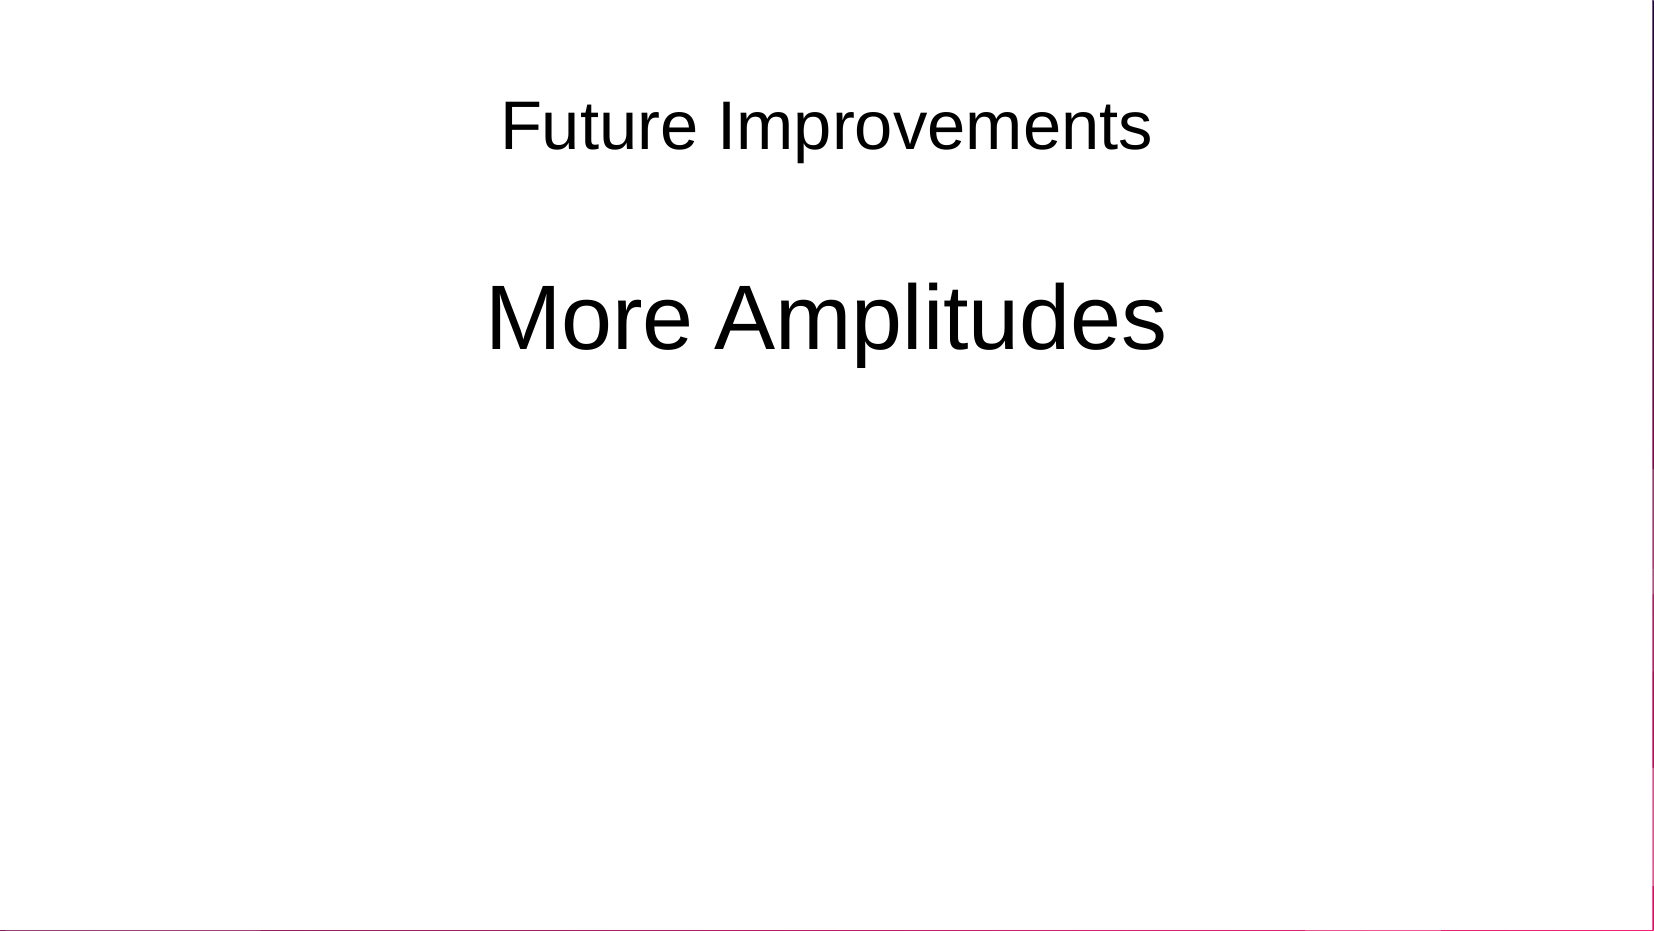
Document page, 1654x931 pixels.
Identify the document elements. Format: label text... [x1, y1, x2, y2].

text_box More Amplitudes [415, 207, 1239, 428]
title Future Improvements [88, 44, 1565, 207]
